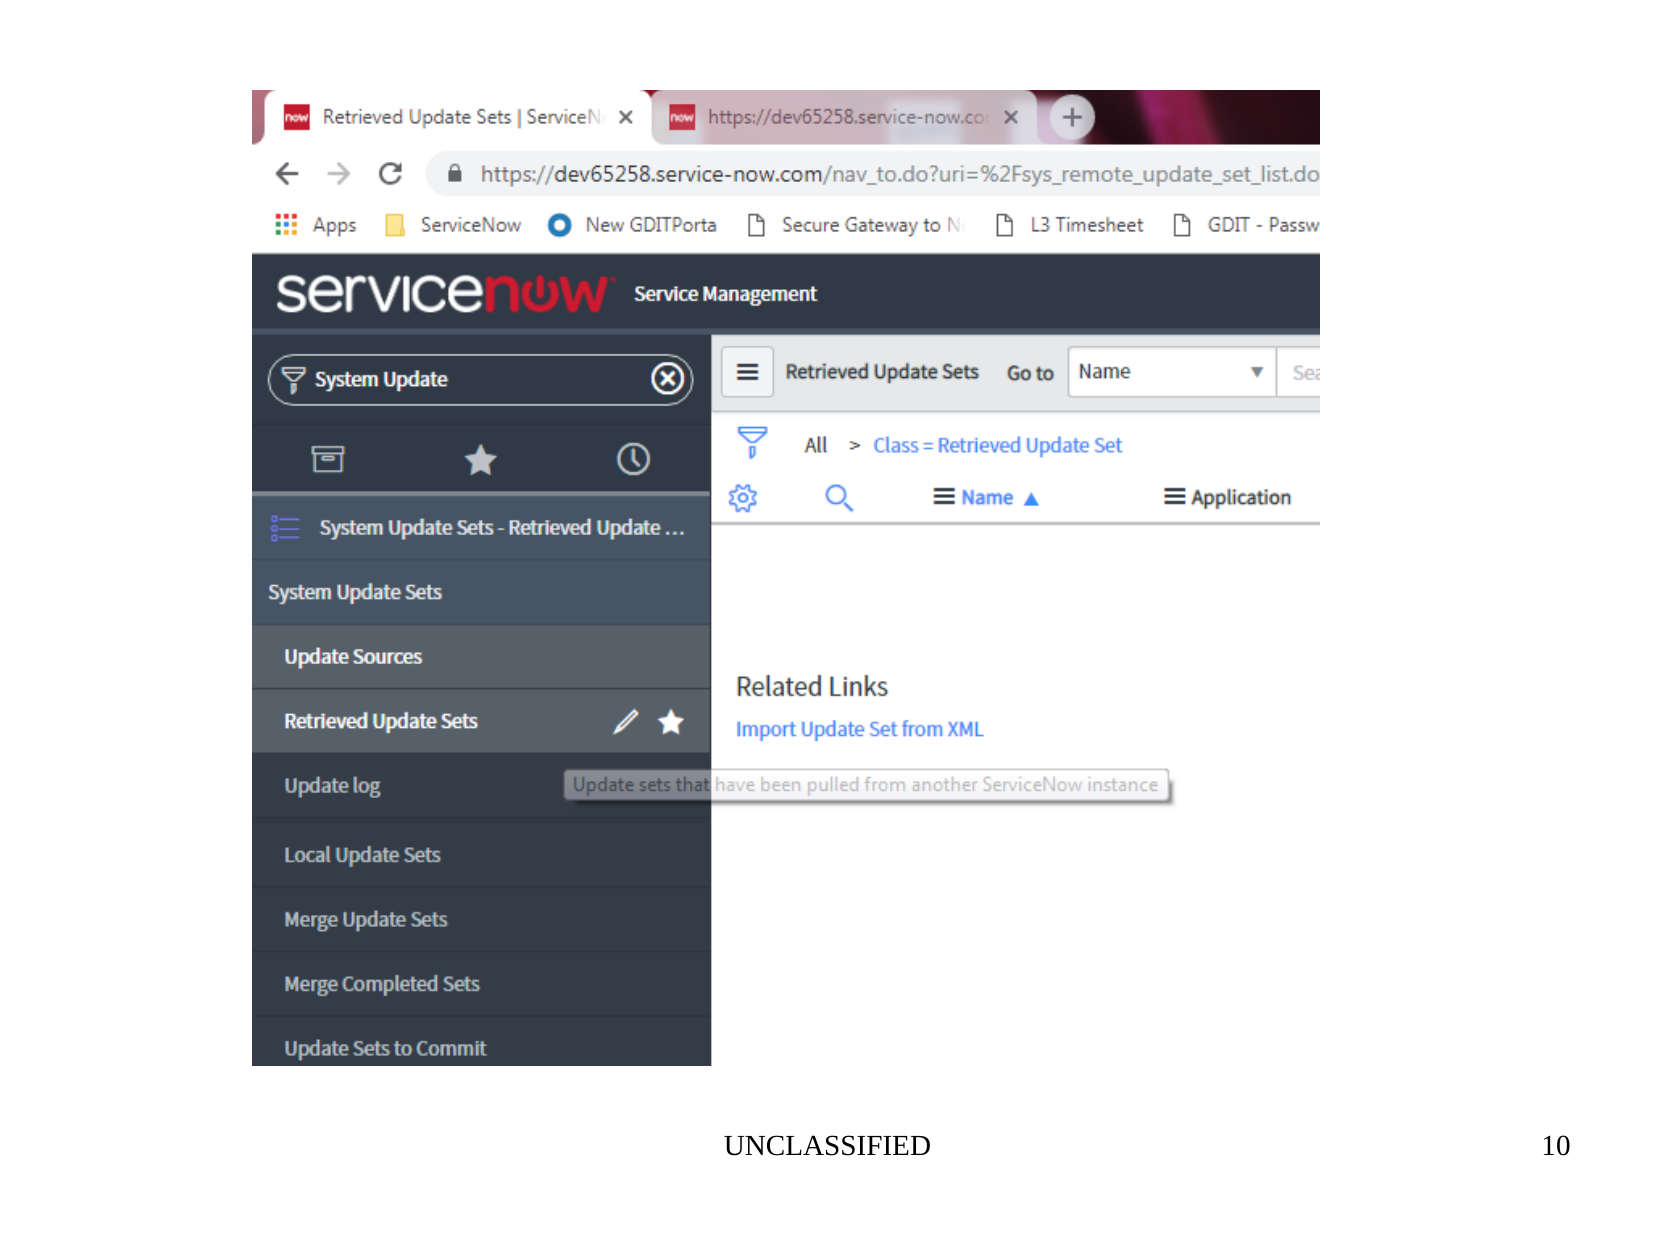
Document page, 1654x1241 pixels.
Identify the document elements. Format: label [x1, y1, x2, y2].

picture [252, 90, 1321, 1066]
